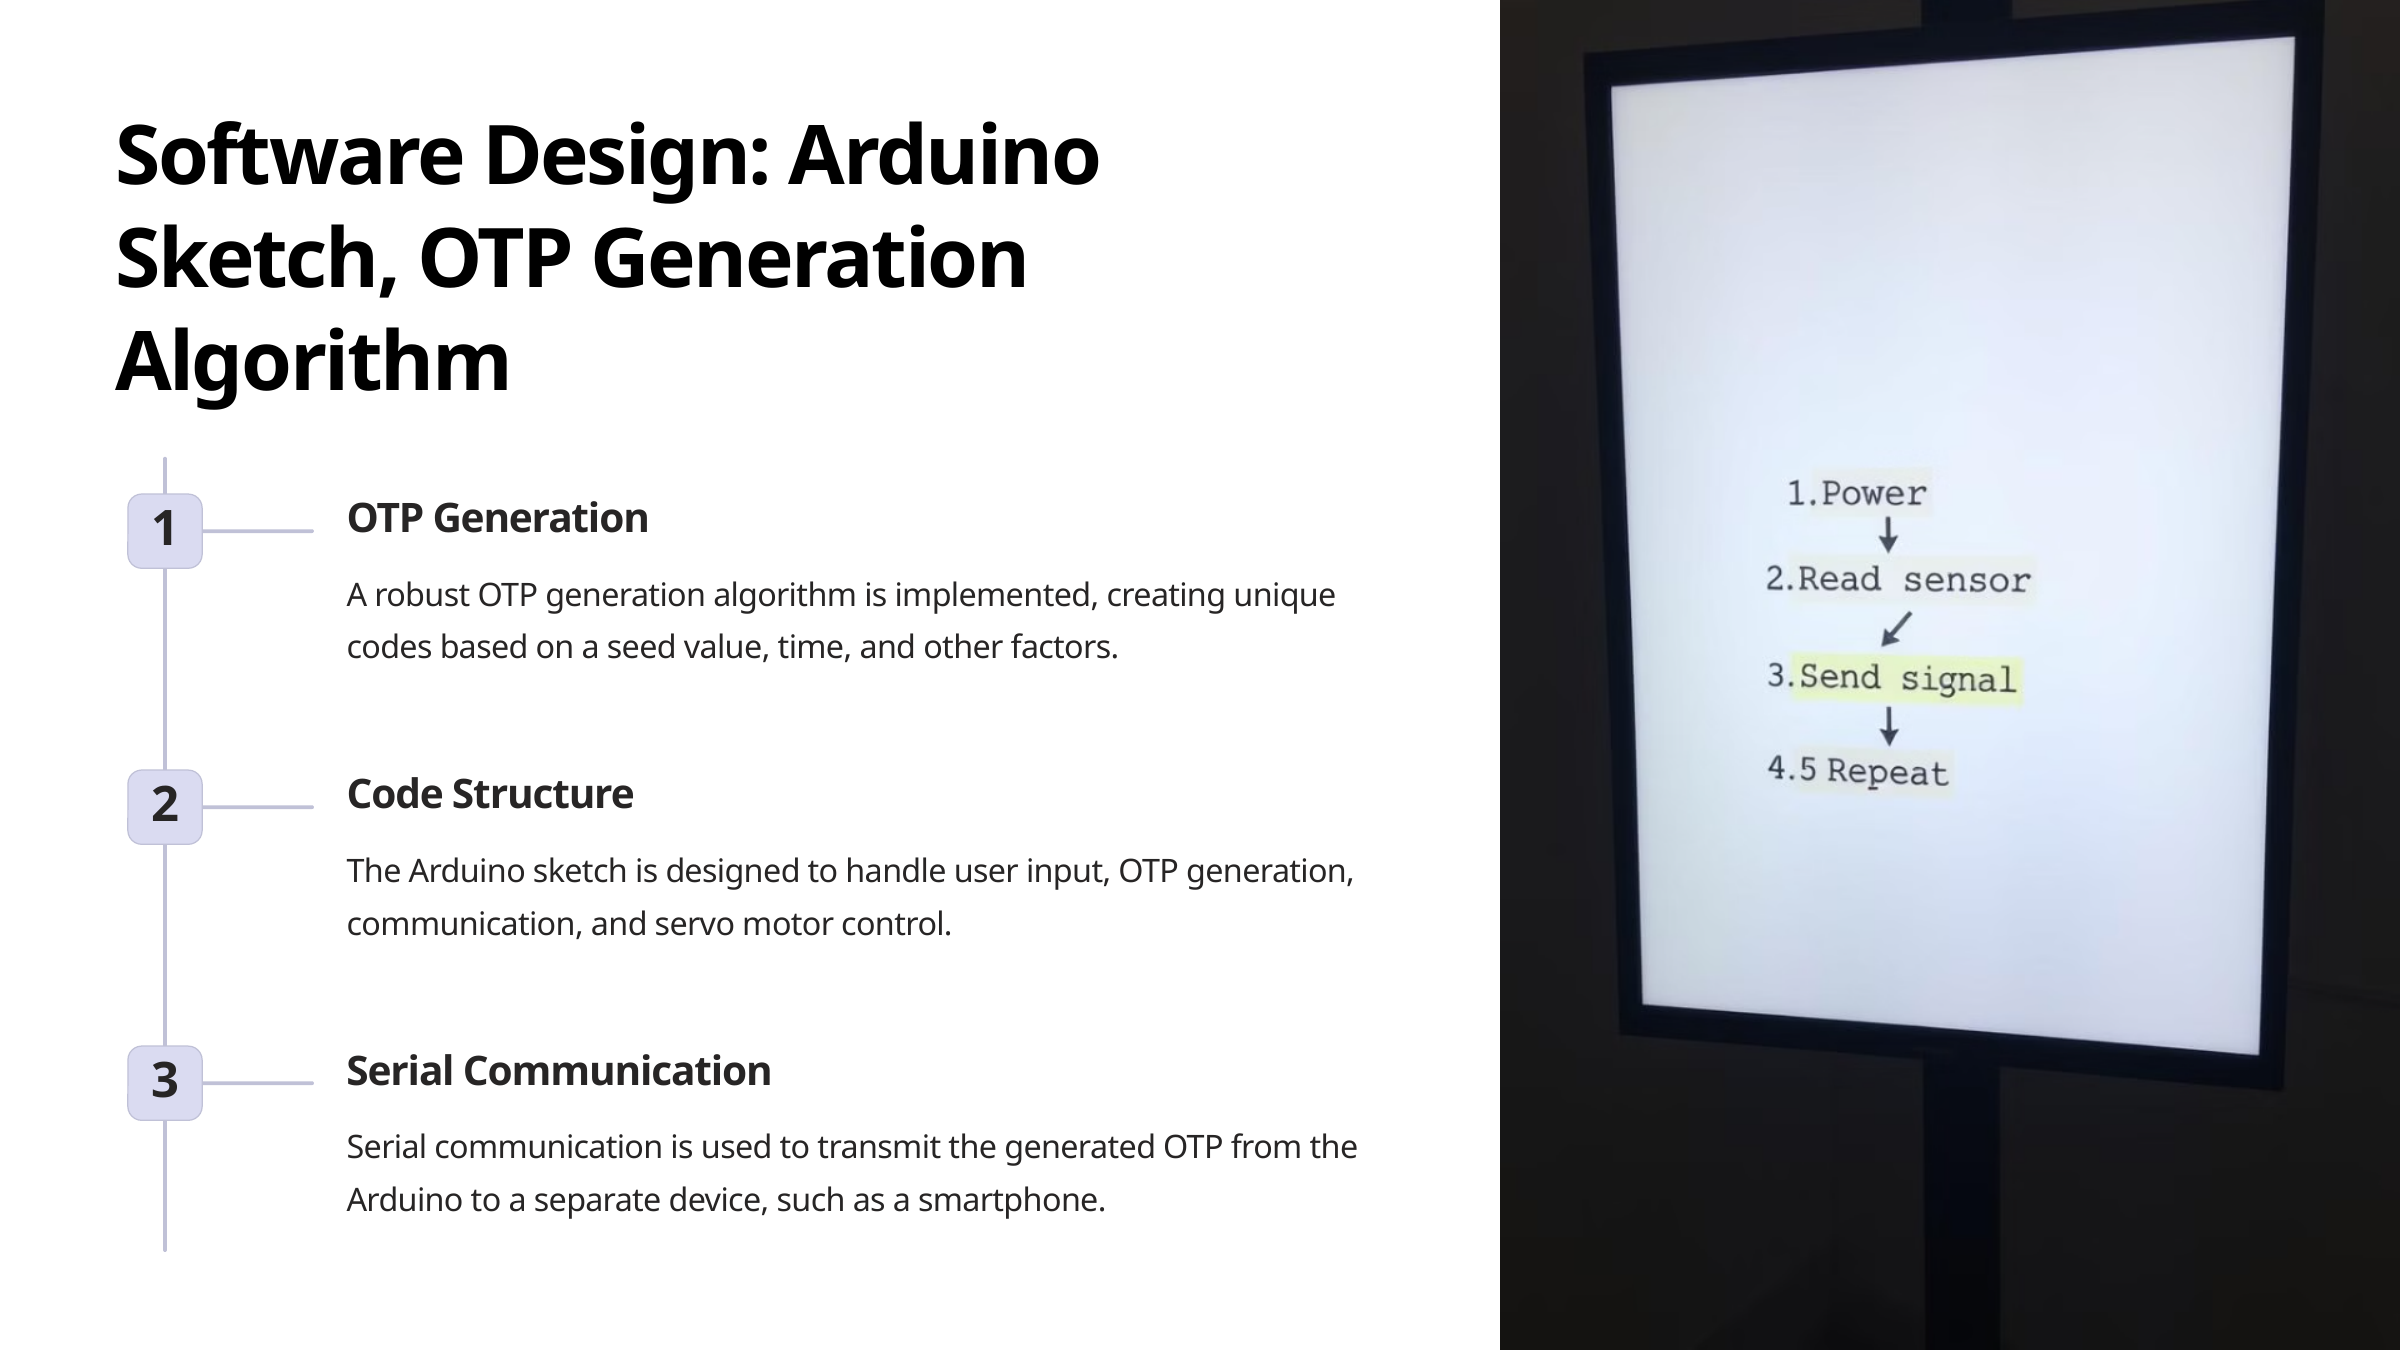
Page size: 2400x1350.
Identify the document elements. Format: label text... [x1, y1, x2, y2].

text_box Software Design: Arduino Sketch, OTP Generation Algorithm [115, 97, 1385, 408]
text_box 3 [149, 1058, 181, 1108]
text_box [127, 456, 314, 1252]
text_box OTP Generation [346, 489, 760, 542]
text_box Serial communication is used to transmit the generated OTP from the Arduino to a separate device, such as a smartphone. [346, 1113, 1385, 1219]
text_box 2 [150, 782, 180, 832]
text_box A robust OTP generation algorithm is implemented, creating unique codes based on a seed value, time, and other factors. [346, 561, 1385, 667]
text_box 1 [155, 506, 175, 556]
text_box The Arduino sketch is designed to handle user input, OTP generation, communication, and servo motor control. [346, 837, 1385, 943]
picture [1500, 0, 2400, 1350]
text_box Serial Communication [346, 1041, 766, 1094]
text_box Code Structure [346, 765, 760, 818]
